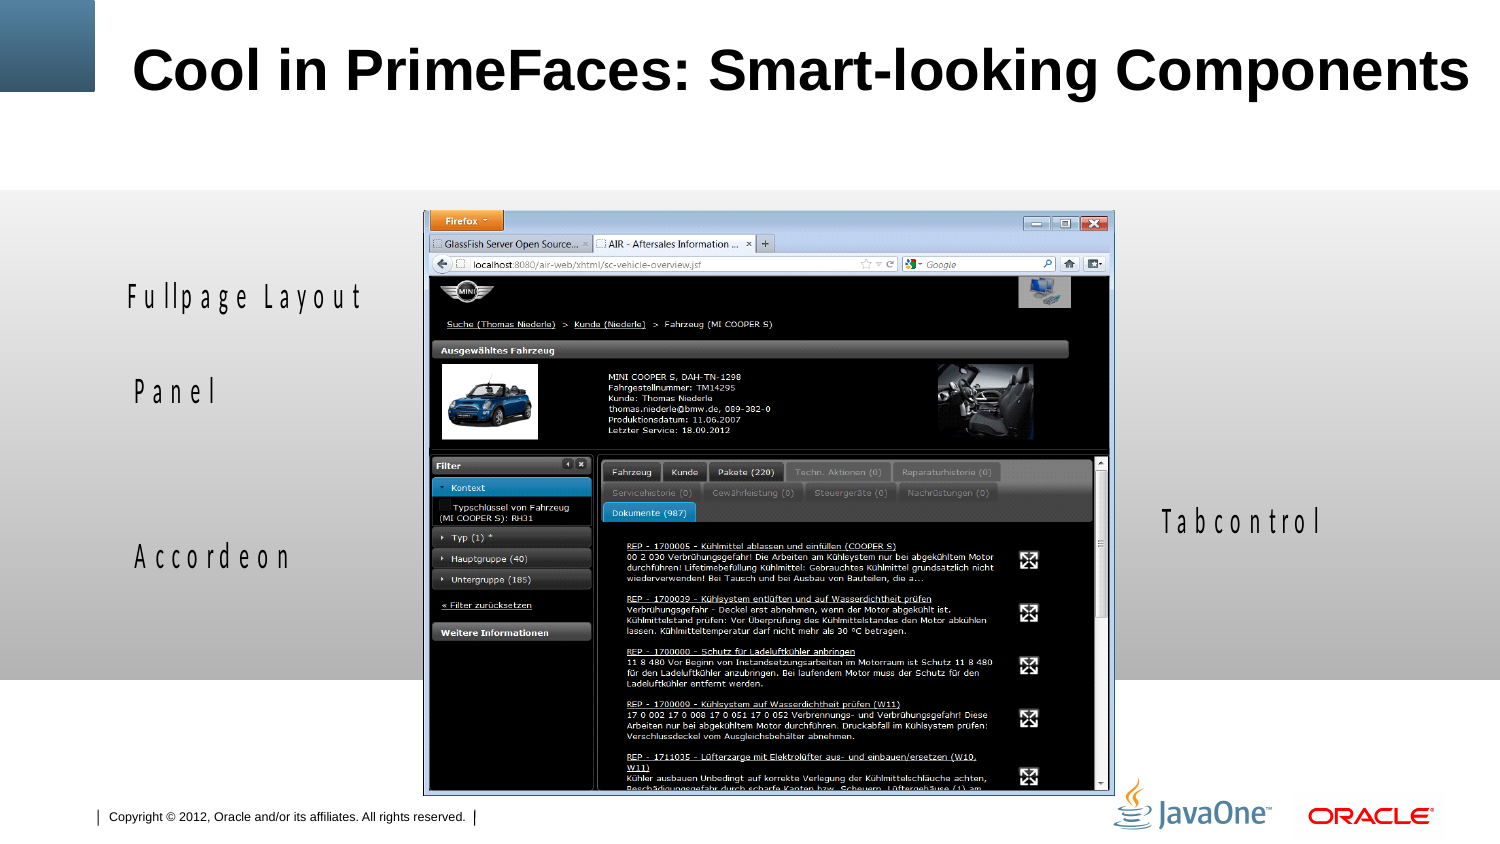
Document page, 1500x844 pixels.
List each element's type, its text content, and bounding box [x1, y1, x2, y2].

picture [105, 210, 1445, 844]
title Cool in PrimeFaces: Smart-looking Components [132, 40, 1486, 166]
